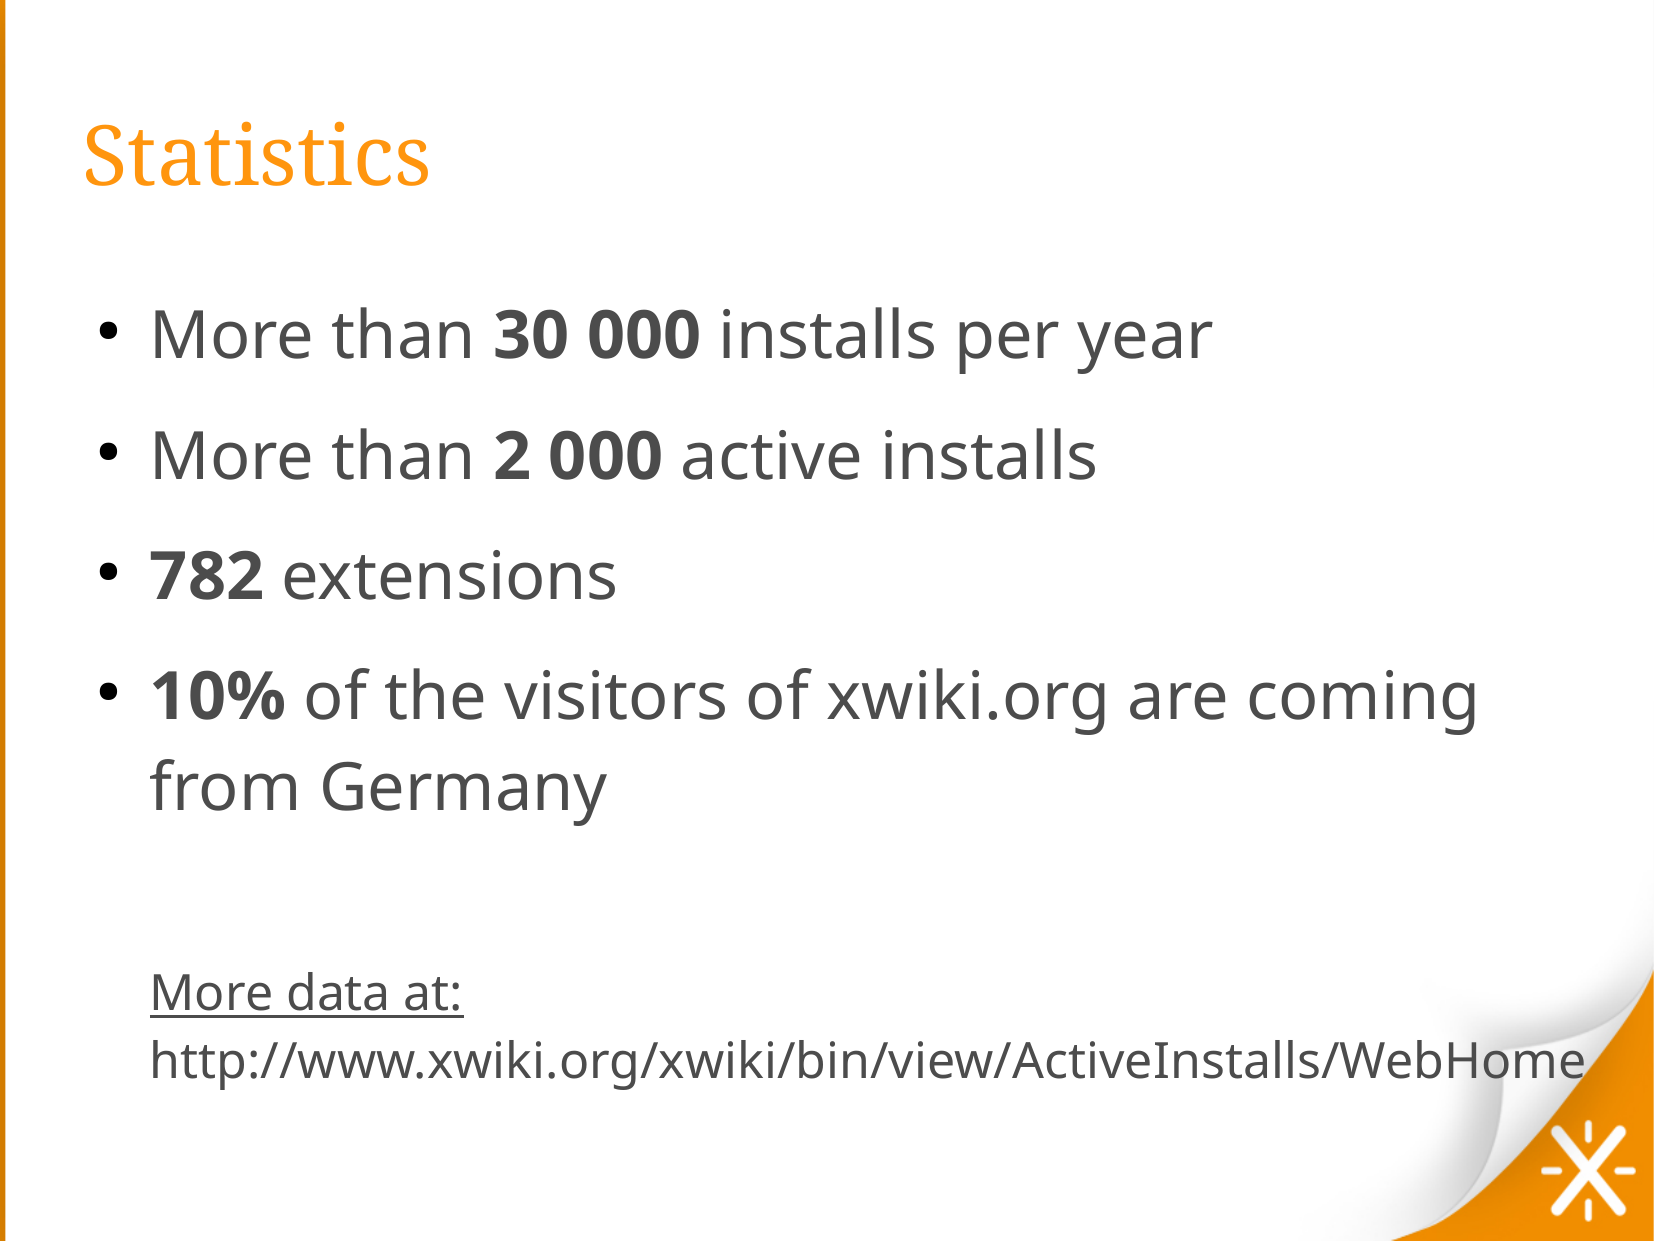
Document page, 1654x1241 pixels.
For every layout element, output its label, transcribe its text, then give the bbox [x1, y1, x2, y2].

picture [0, 0, 1654, 1241]
title Statistics [82, 49, 1571, 257]
list More than 30 000 installs per year More than 2 000 active installs 782 extensions 10% of the visitors of xwiki.org are coming from Germany More data at: http://www.xwiki.org/xwiki/bin/view/ActiveInstalls/WebHome [78, 287, 1588, 1118]
